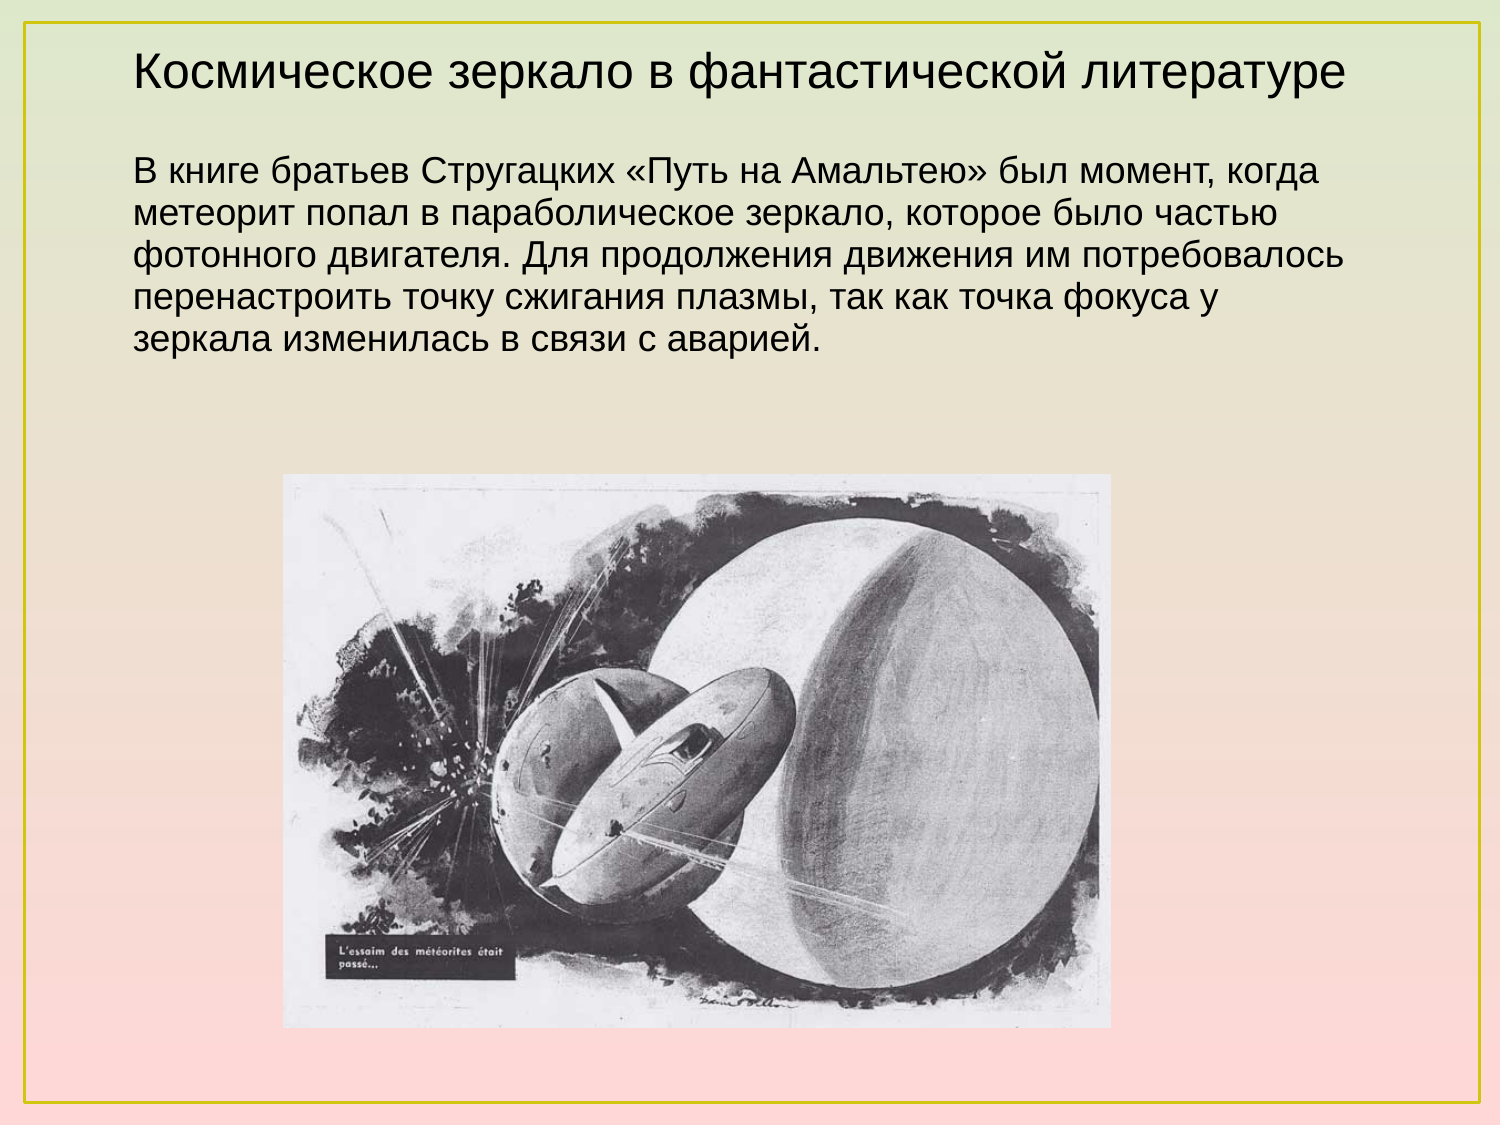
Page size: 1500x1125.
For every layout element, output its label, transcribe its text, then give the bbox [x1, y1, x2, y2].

text_box В книге братьев Стругацких «Путь на Амальтею» был момент, когда метеорит попал в параболическое зеркало, которое было частью фотонного двигателя. Для продолжения движения им потребовалось перенастроить точку сжигания плазмы, так как точка фокуса у зеркала изменилась в связи с аварией. [118, 142, 1382, 367]
picture [283, 474, 1111, 1028]
text_box Космическое зеркало в фантастической литературе [118, 35, 1394, 142]
